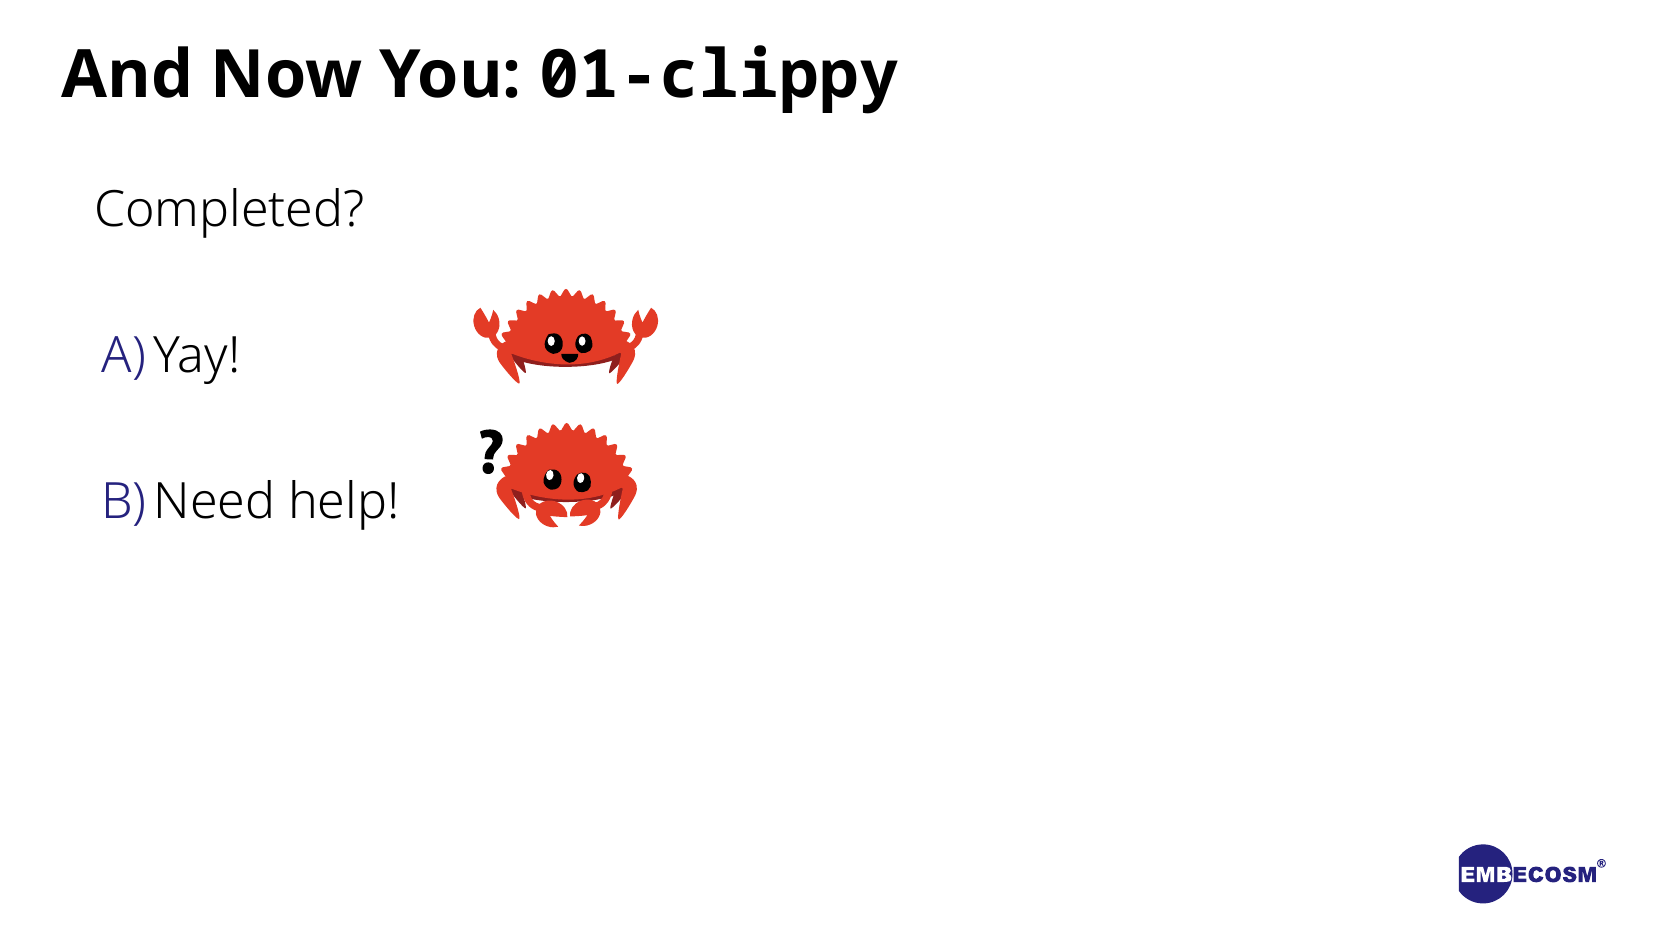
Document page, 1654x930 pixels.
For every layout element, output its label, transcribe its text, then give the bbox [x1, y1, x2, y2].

picture [472, 278, 660, 403]
title And Now You: 01-clippy [47, 26, 1606, 178]
list Completed? Yay! Need help! [94, 177, 1559, 845]
picture [472, 416, 640, 530]
